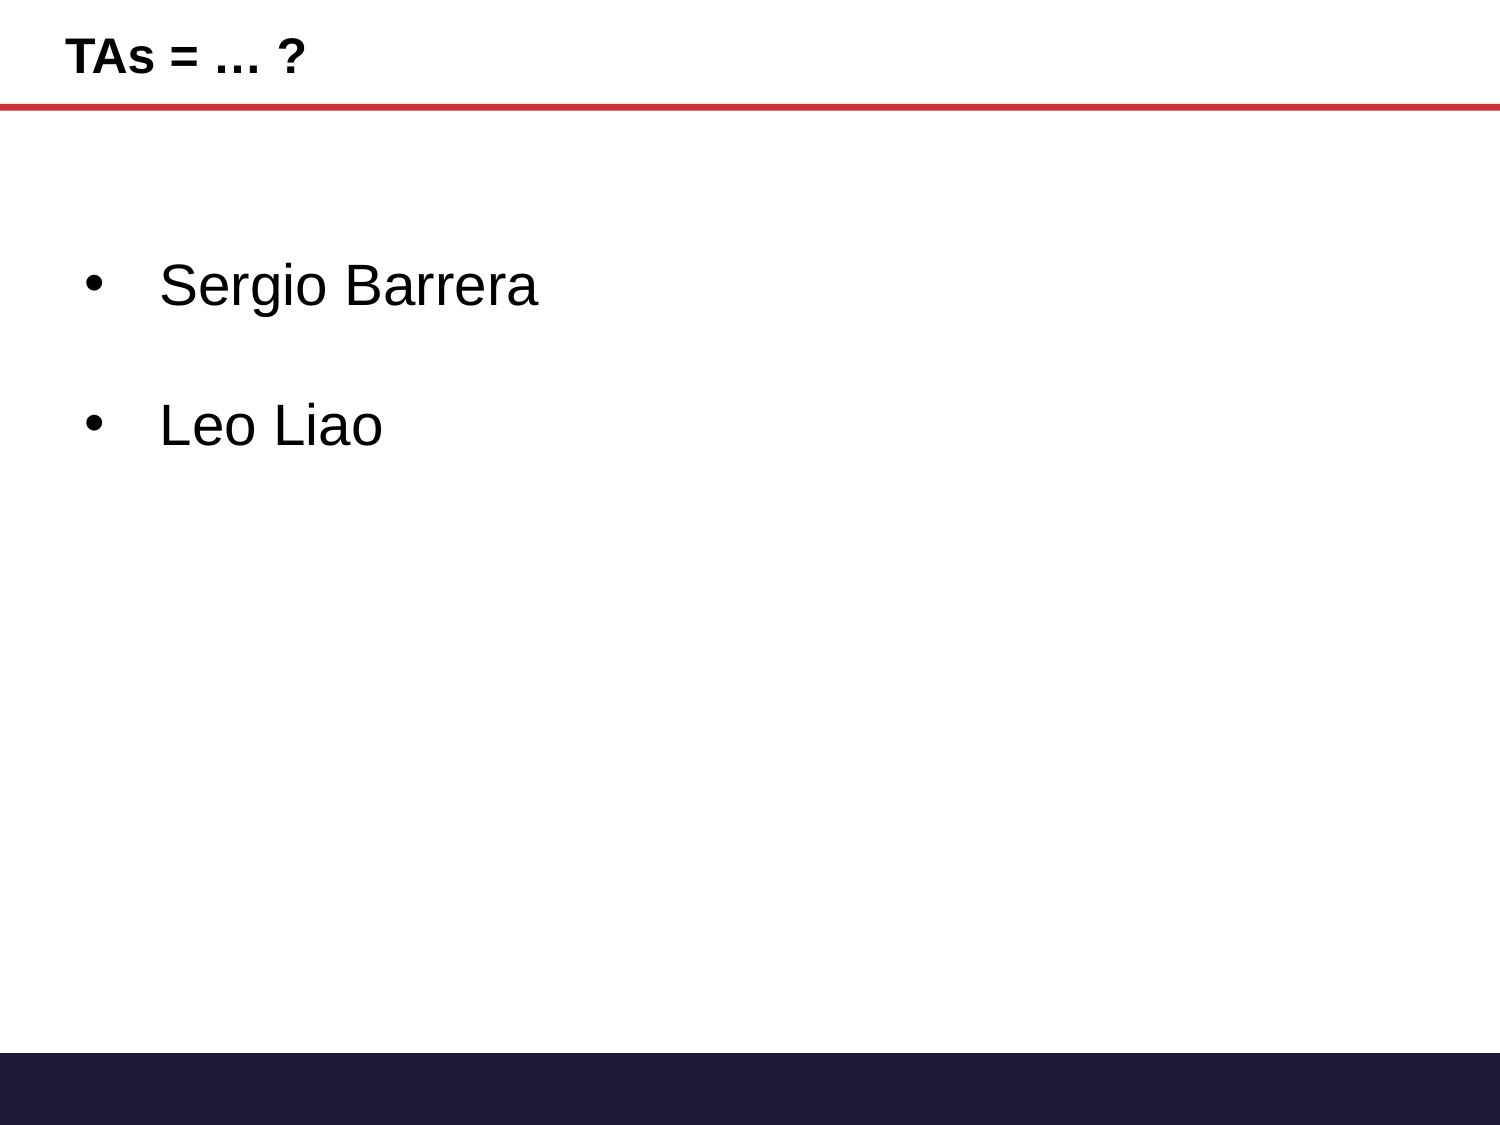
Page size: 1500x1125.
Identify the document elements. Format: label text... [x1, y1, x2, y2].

title TAs = … ? [50, 0, 948, 108]
text_box Sergio Barrera Leo Liao [32, 124, 1500, 1056]
